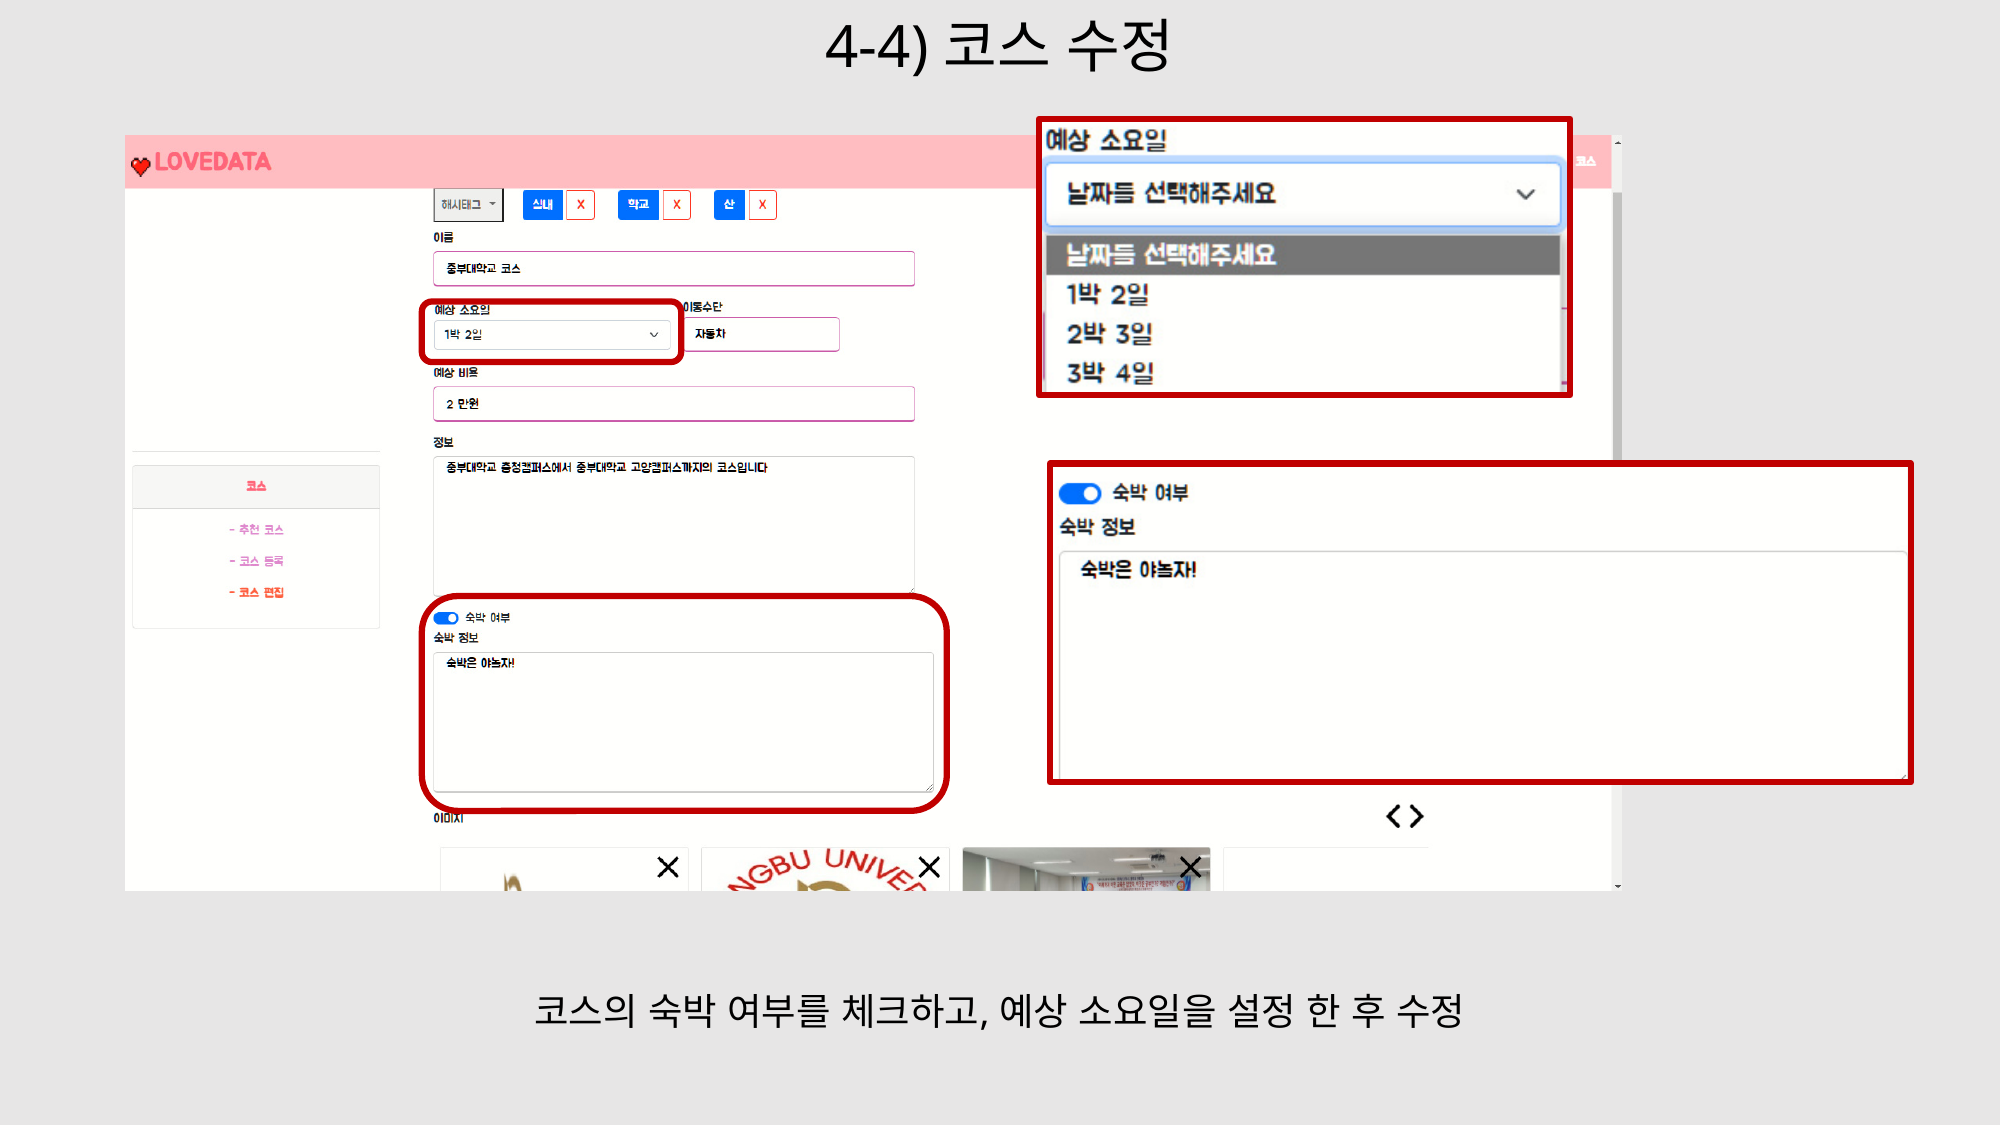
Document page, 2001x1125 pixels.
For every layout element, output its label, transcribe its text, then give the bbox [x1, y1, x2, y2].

picture [1053, 466, 1908, 780]
text_box 코스의 숙박 여부를 체크하고, 예상 소요일을 설정 한 후 수정 [519, 980, 1481, 1041]
picture [1042, 121, 1568, 393]
picture [125, 135, 1622, 891]
text_box 4-4) 코스 수정 [564, 2, 1436, 87]
